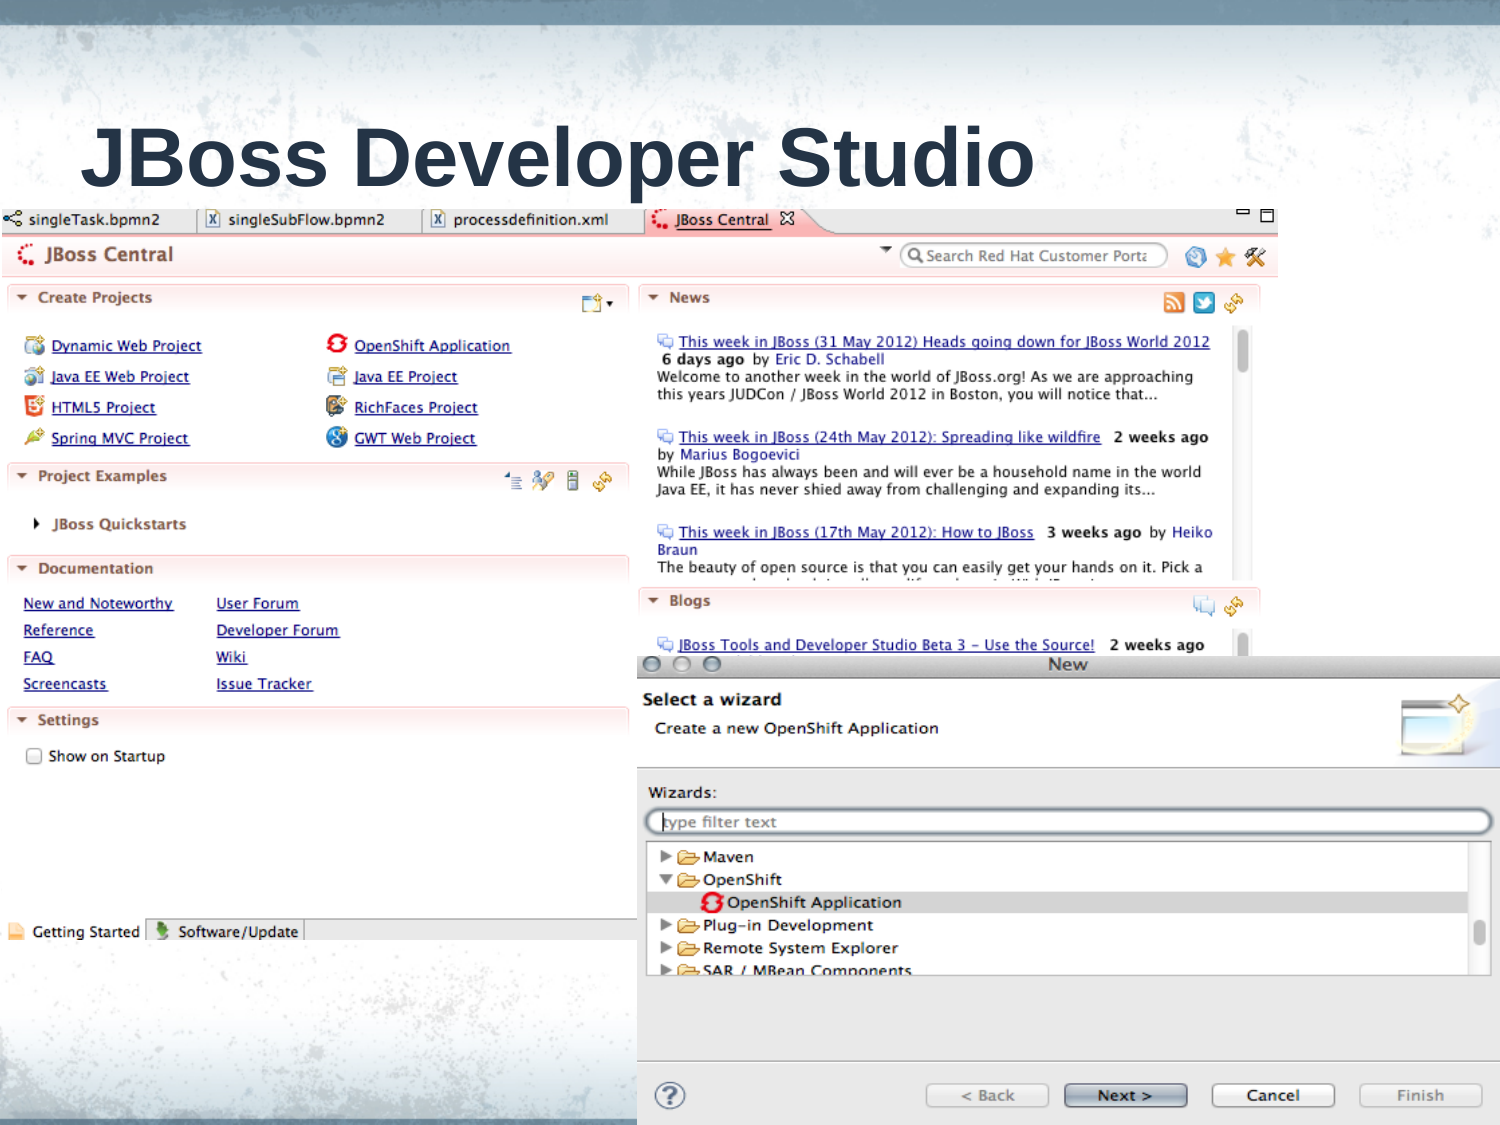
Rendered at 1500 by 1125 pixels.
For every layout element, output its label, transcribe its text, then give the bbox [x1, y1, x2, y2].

picture [0, 0, 1500, 1125]
title JBoss Developer Studio [65, 35, 1341, 271]
